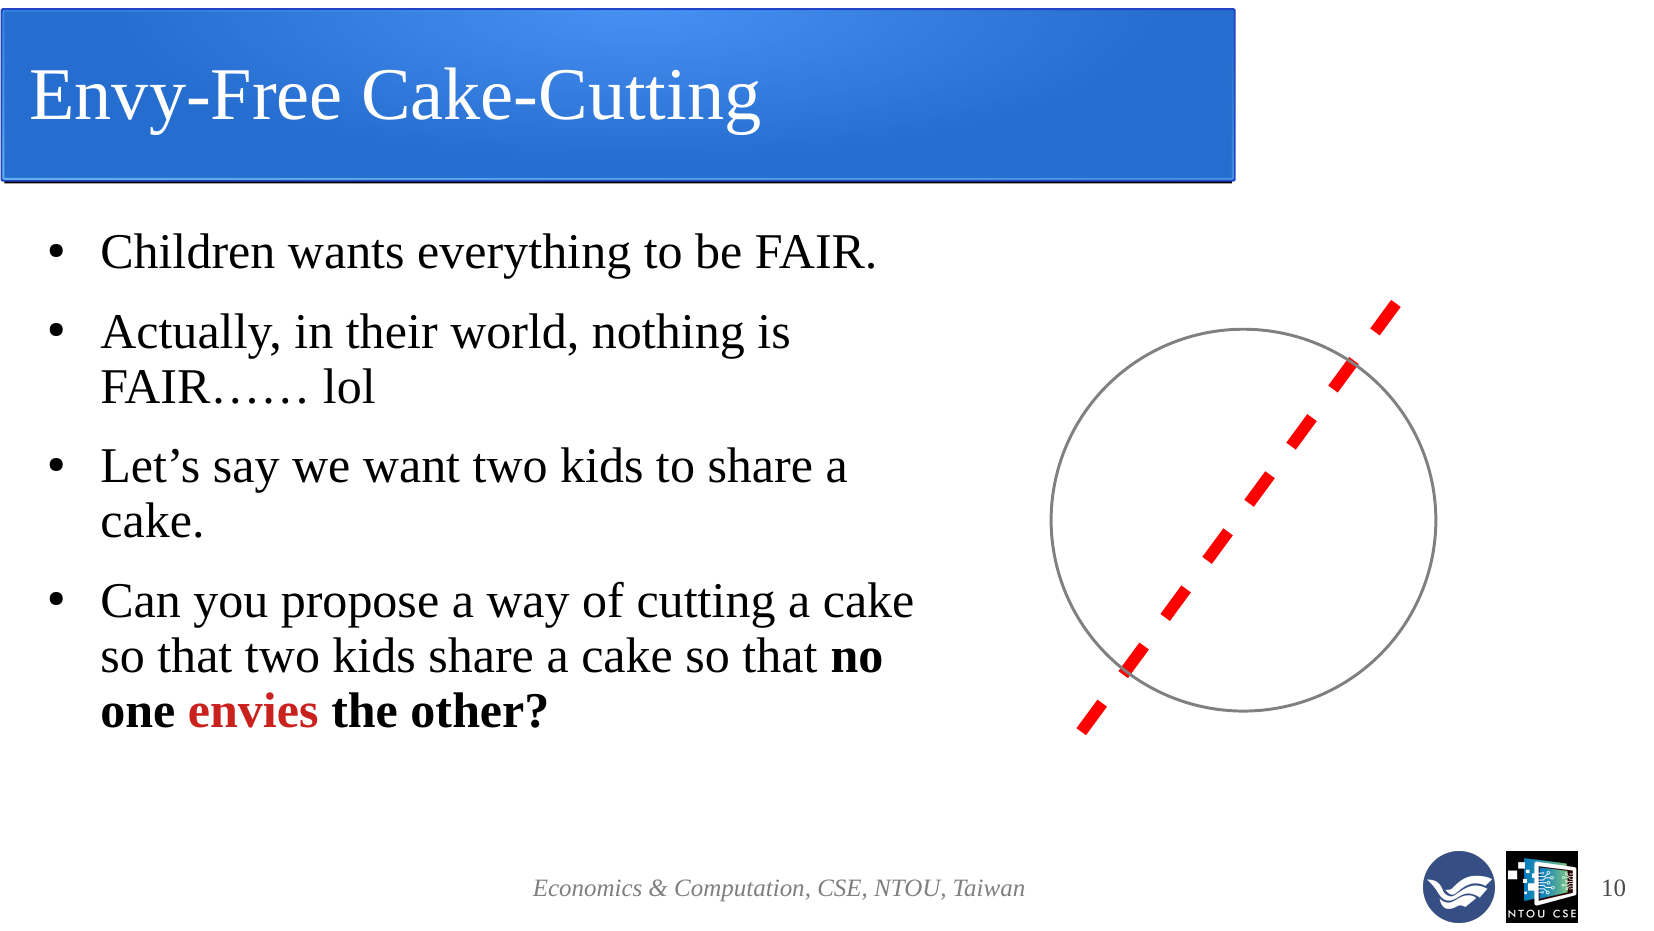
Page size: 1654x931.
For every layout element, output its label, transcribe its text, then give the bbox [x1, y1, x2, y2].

title Envy-Free Cake-Cutting [29, 17, 1138, 172]
picture [1423, 851, 1495, 923]
picture [1506, 851, 1578, 923]
list Children wants everything to be FAIR. Actually, in their world, nothing is FAIR…… lol Let’s say we want two kids to share a cake. Can you propose a way of cutting a cake so that two kids share a cake so that no one envies the other? [29, 224, 928, 764]
